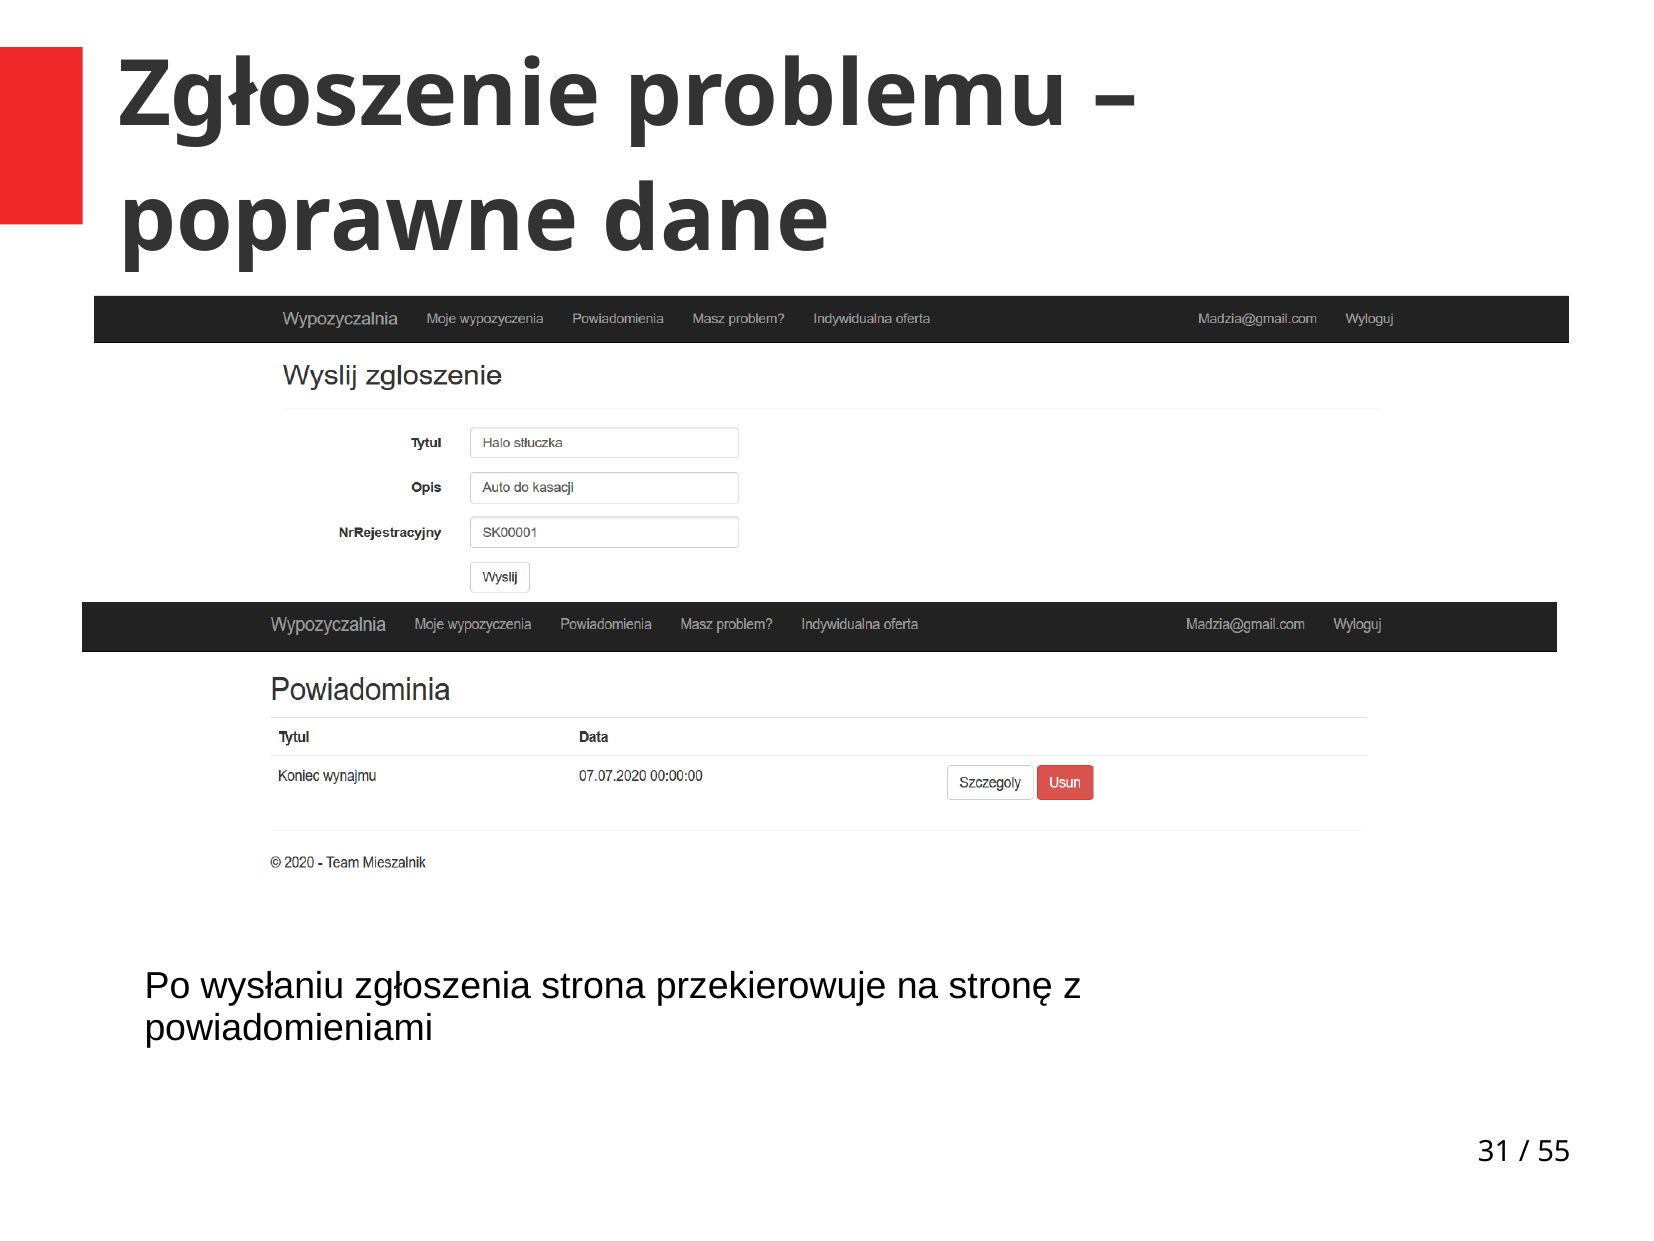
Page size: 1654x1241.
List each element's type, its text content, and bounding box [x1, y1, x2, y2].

text_box Po wysłaniu zgłoszenia strona przekierowuje na stronę z powiadomieniami [129, 956, 1382, 1055]
title Zgłoszenie problemu – poprawne dane [118, 28, 1571, 278]
picture [82, 295, 1569, 894]
